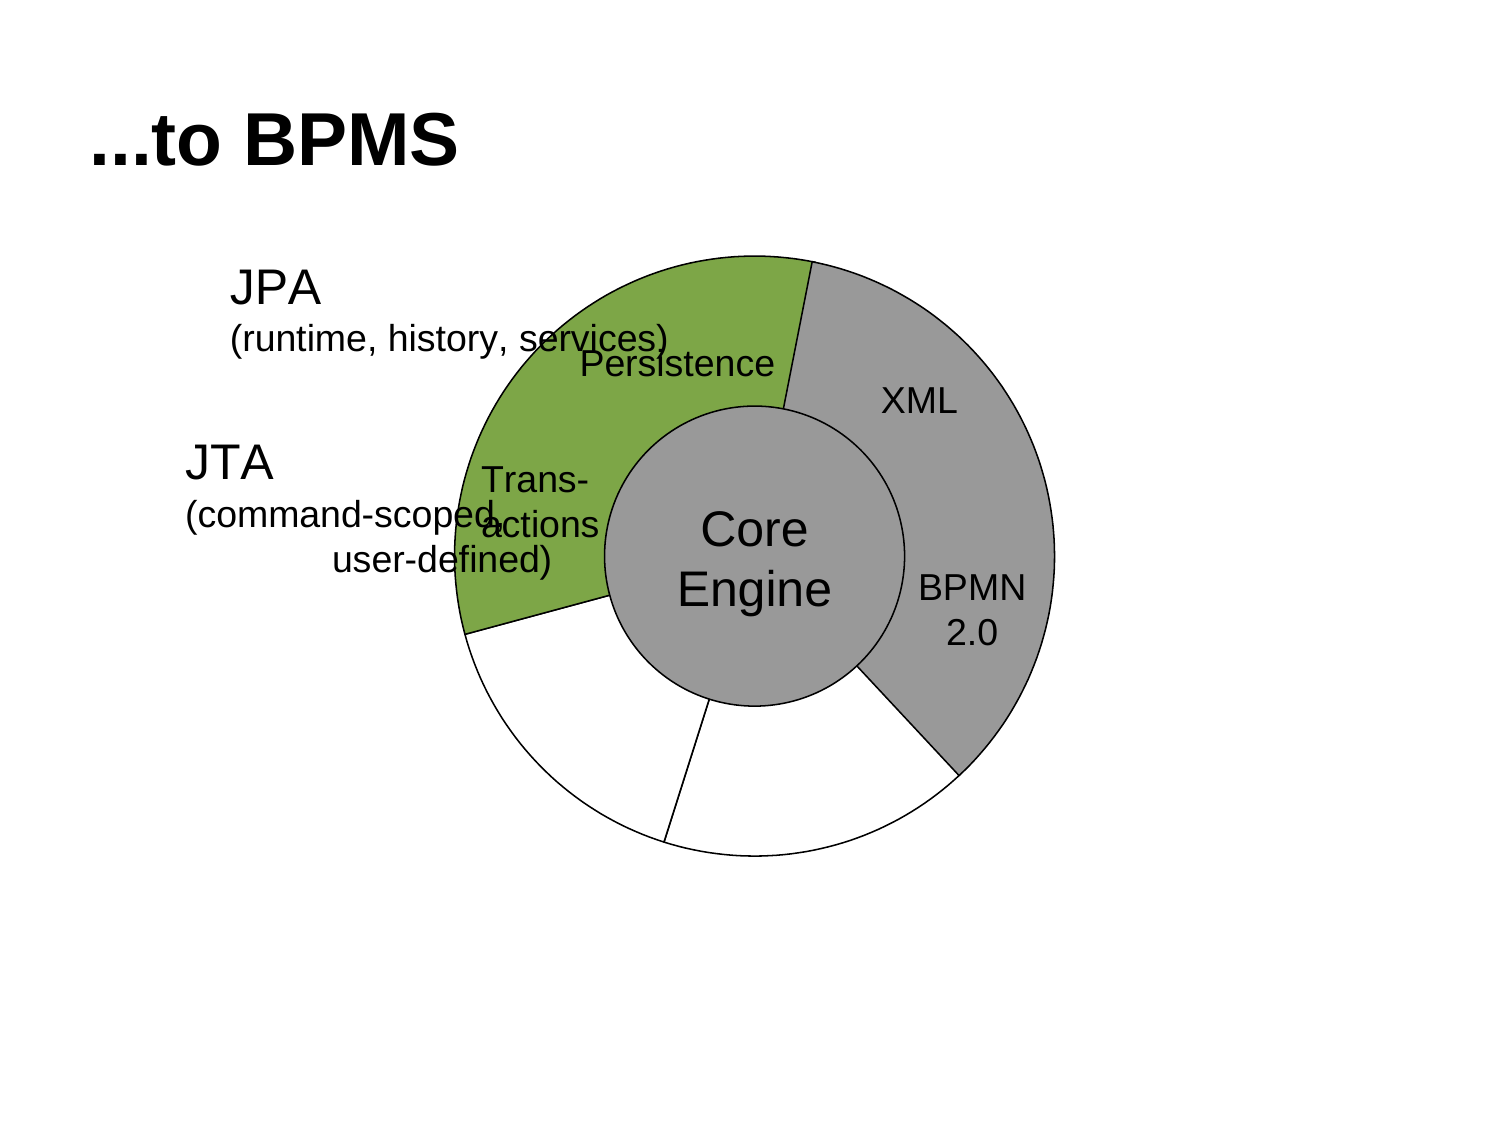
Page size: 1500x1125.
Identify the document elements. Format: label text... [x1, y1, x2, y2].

text_box Trans- actions [466, 447, 615, 560]
text_box [458, 474, 466, 508]
text_box [475, 256, 1055, 642]
text_box JTA (command-scoped, user-defined) [170, 422, 289, 498]
text_box Core Engine [604, 407, 905, 707]
text_box [524, 560, 534, 570]
text_box BPMN 2.0 [903, 556, 1042, 668]
text_box [458, 518, 466, 525]
text_box [458, 509, 466, 515]
text_box Persistence [564, 331, 793, 407]
text_box [454, 524, 1033, 857]
text_box JPA (runtime, history, services) [215, 246, 337, 322]
title ...to BPMS [74, 50, 1425, 221]
text_box XML [865, 368, 973, 480]
